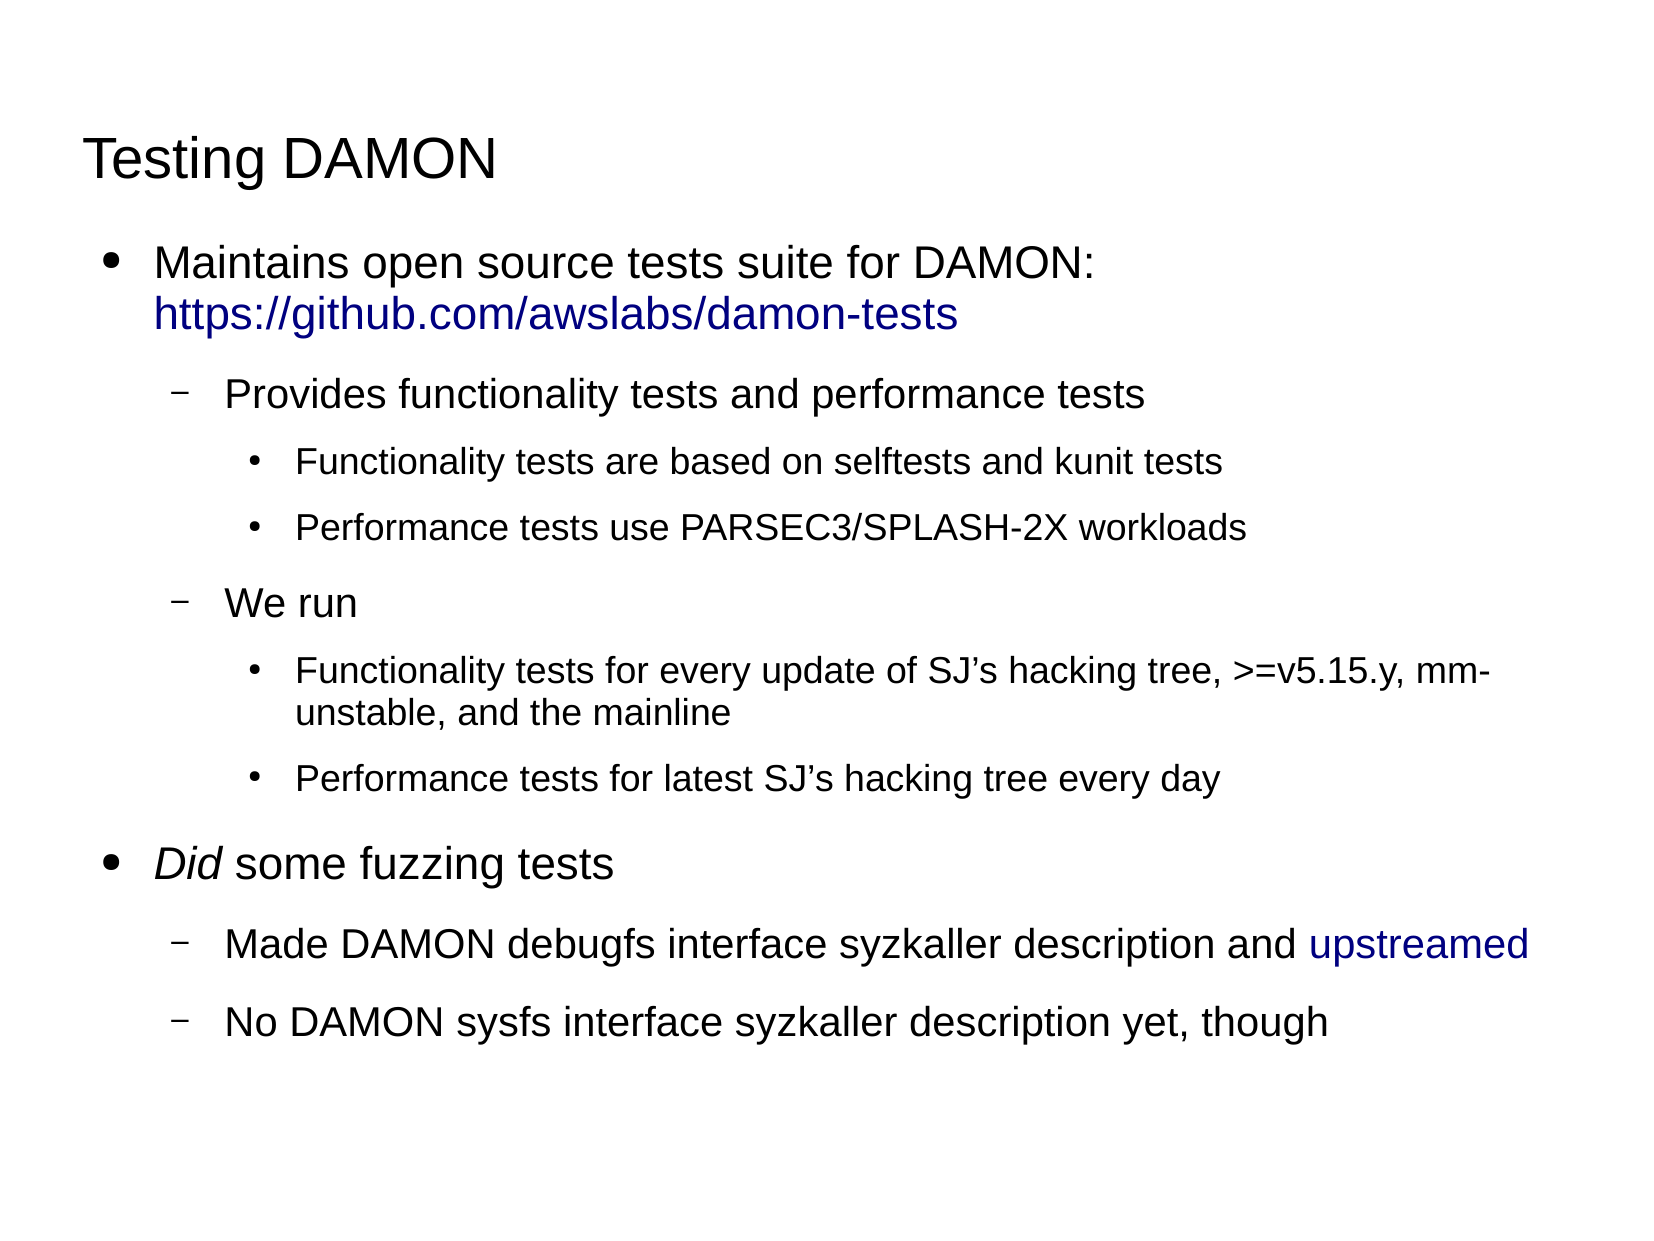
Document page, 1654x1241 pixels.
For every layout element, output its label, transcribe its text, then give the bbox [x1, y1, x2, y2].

title Testing DAMON [82, 108, 1571, 210]
list Maintains open source tests suite for DAMON: https://github.com/awslabs/damon-tests Provides functionality tests and performance tests Functionality tests are based on selftests and kunit tests Performance tests use PARSEC3/SPLASH-2X workloads We run Functionality tests for every update of SJ’s hacking tree, >=v5.15.y, mm-unstable, and the mainline Performance tests for latest SJ’s hacking tree every day Did some fuzzing tests Made DAMON debugfs interface syzkaller description and upstreamed No DAMON sysfs interface syzkaller description yet, though [82, 236, 1571, 1111]
